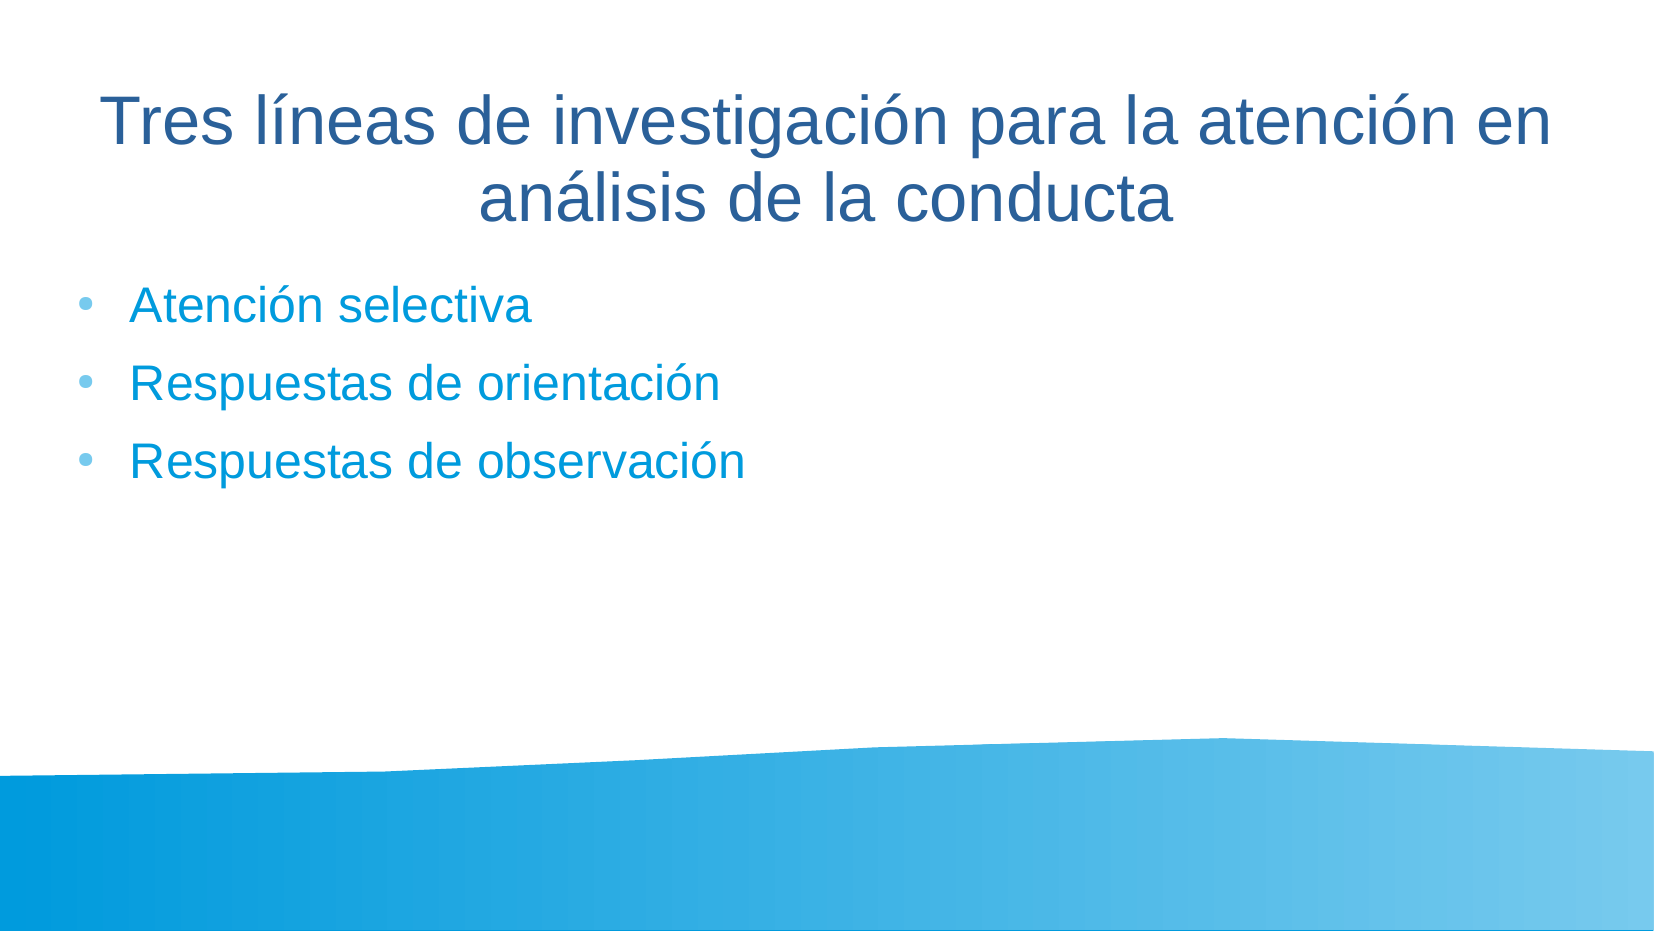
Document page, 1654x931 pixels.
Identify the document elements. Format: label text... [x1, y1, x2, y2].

title Tres líneas de investigación para la atención en análisis de la conducta [88, 70, 1565, 249]
list Atención selectiva Respuestas de orientación Respuestas de observación [59, 277, 1595, 842]
